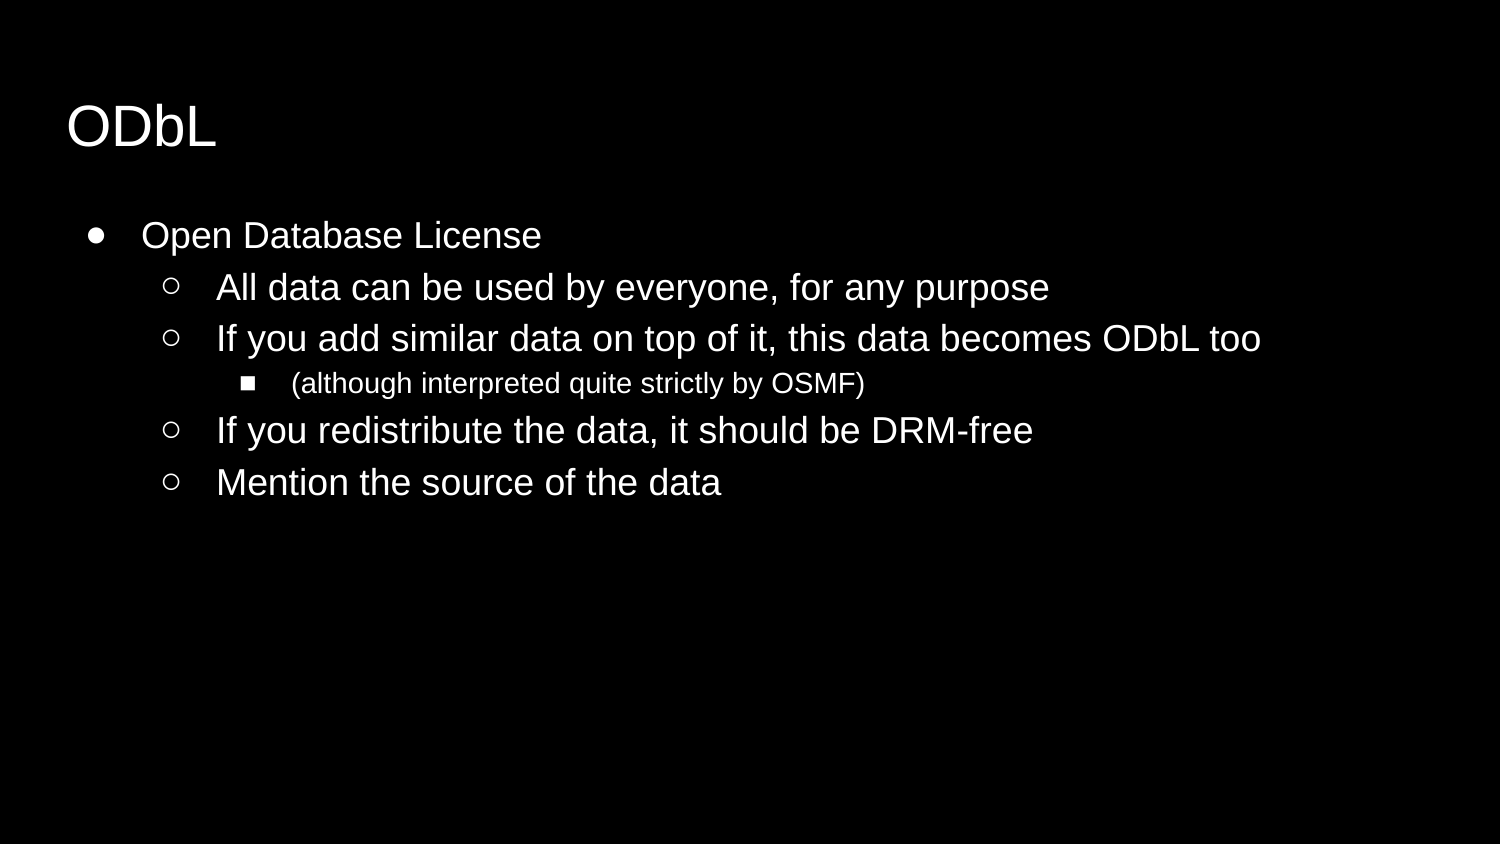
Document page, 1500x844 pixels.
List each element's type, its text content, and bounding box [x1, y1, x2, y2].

title ODbL [51, 72, 1449, 167]
list Open Database License All data can be used by everyone, for any purpose If you add similar data on top of it, this data becomes ODbL too (although interpreted quite strictly by OSMF) If you redistribute the data, it should be DRM-free Mention the source of the data [51, 189, 1449, 750]
